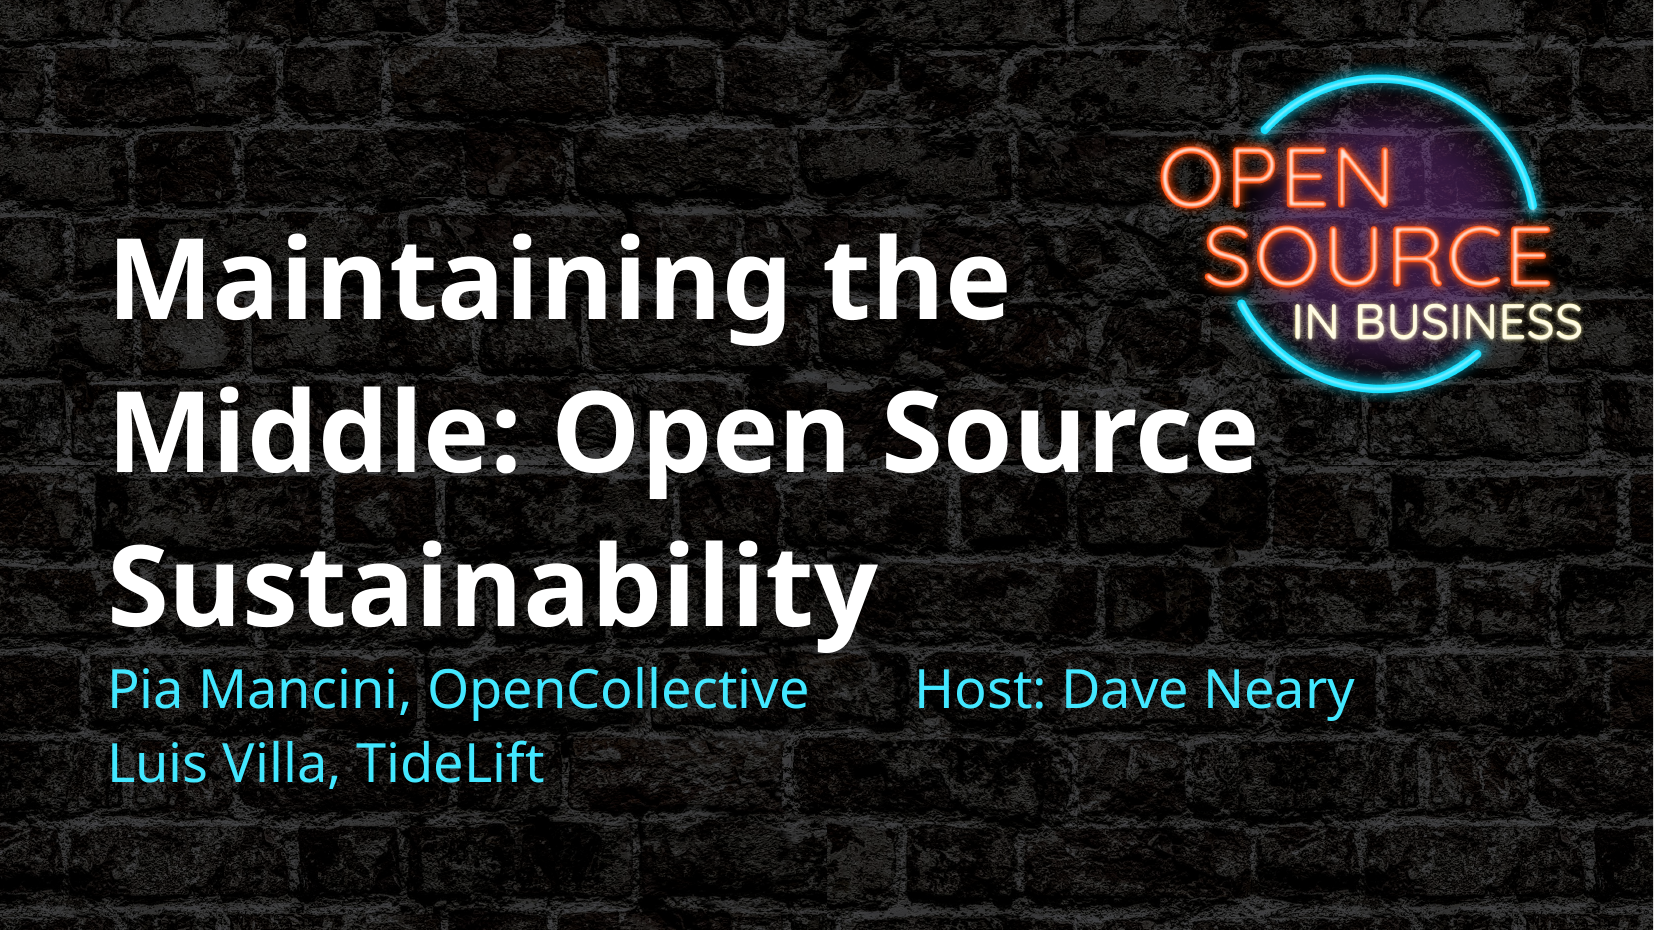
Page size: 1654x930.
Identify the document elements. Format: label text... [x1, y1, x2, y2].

subtitle Pia Mancini, OpenCollective Luis Villa, TideLift [107, 650, 841, 873]
text_box Host: Dave Neary [914, 650, 1607, 810]
picture [0, 0, 1654, 930]
title Maintaining the Middle: Open Source Sustainability [107, 154, 1546, 704]
